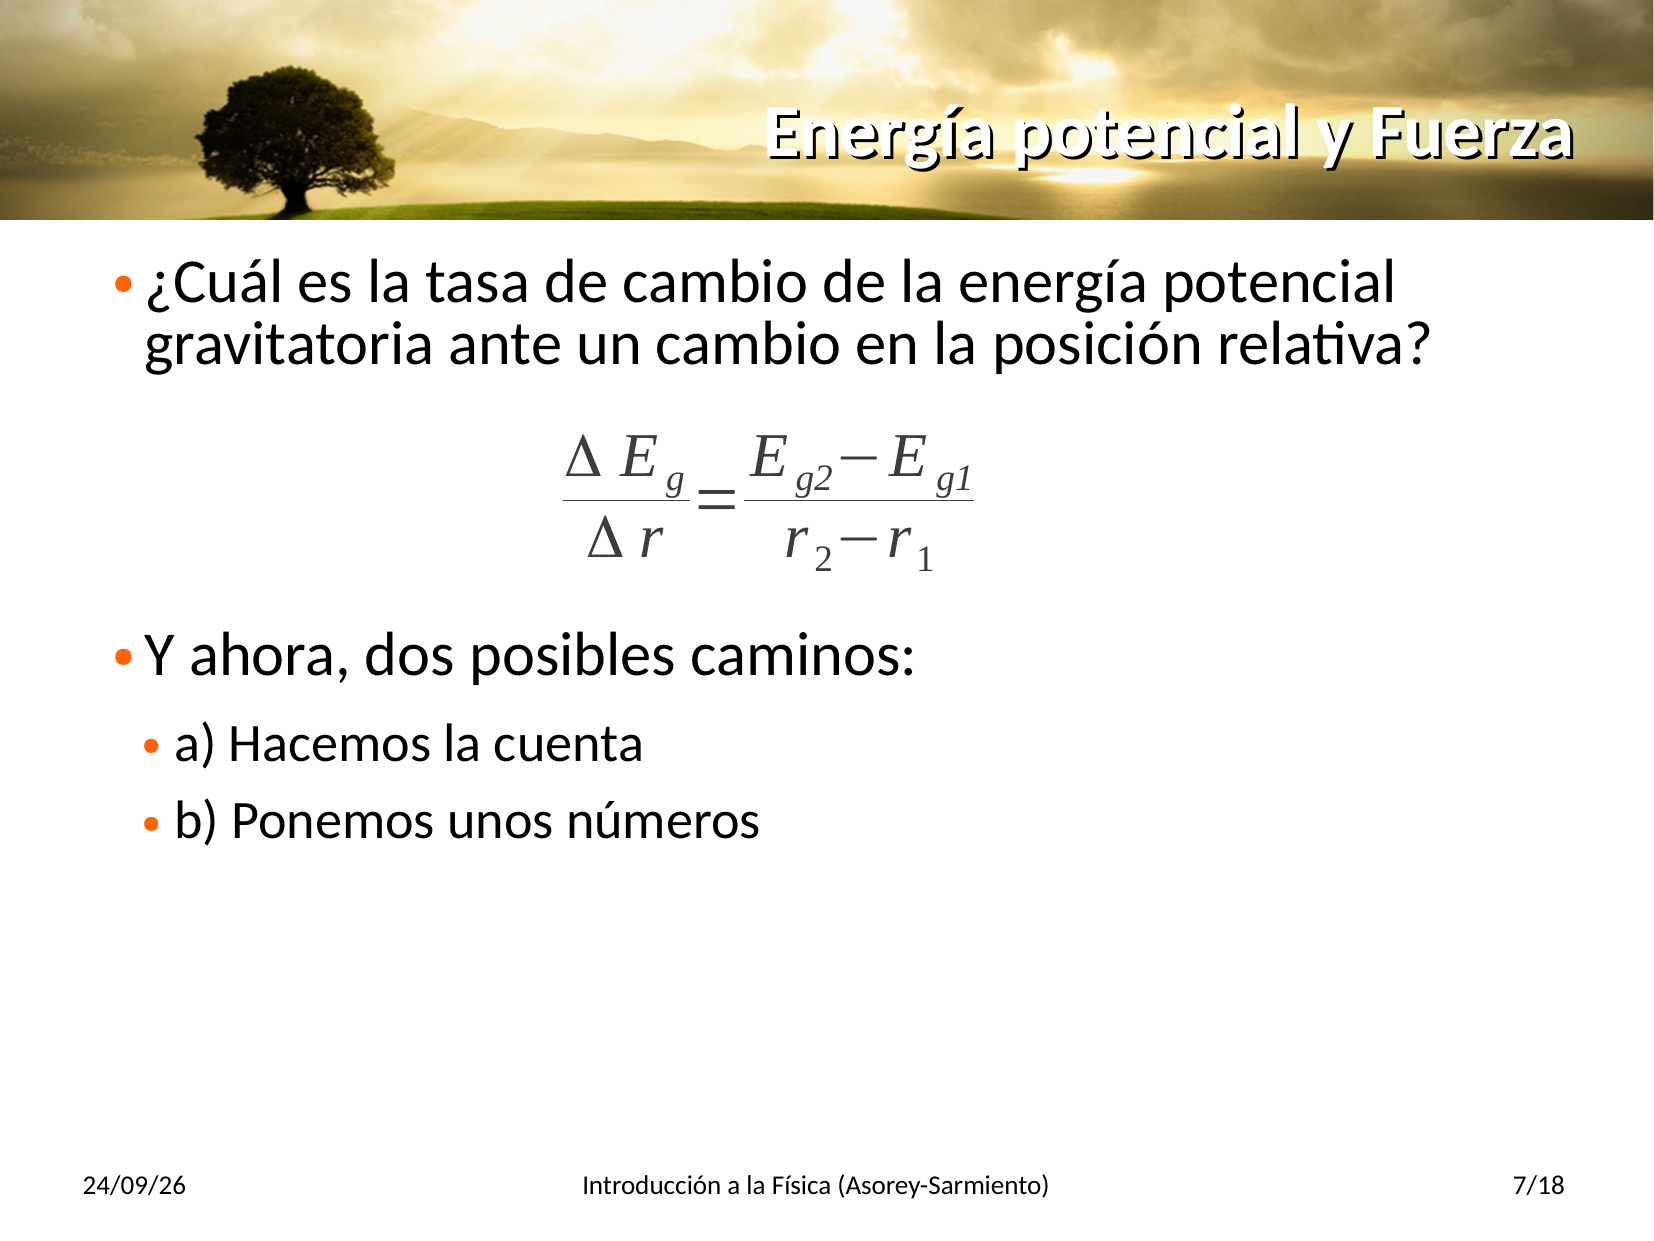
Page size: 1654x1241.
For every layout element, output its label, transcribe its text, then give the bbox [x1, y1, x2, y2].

chart [555, 420, 982, 580]
title Energía potencial y Fuerza [86, 49, 1576, 226]
picture [0, 0, 1654, 220]
list ¿Cuál es la tasa de cambio de la energía potencial gravitatoria ante un cambio en la posición relativa? Y ahora, dos posibles caminos: a) Hacemos la cuenta b) Ponemos unos números [82, 255, 1571, 1126]
